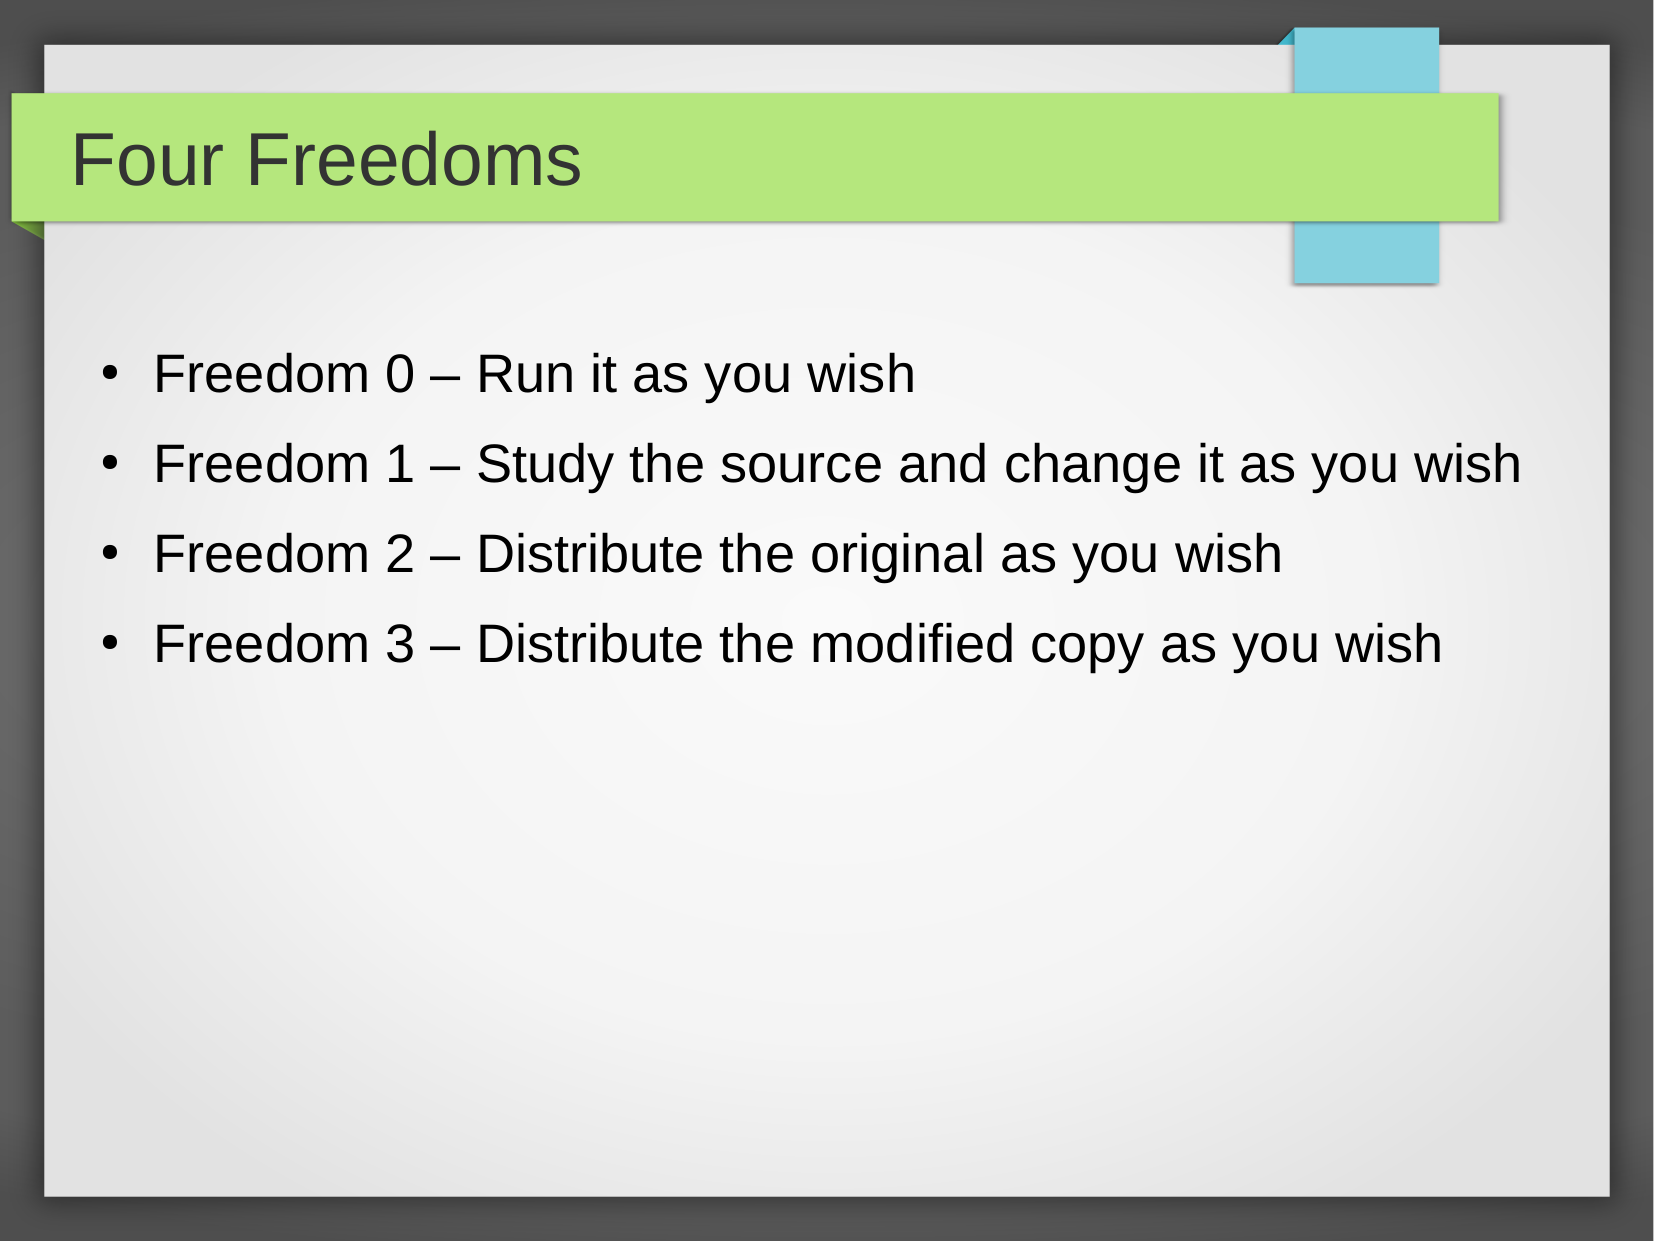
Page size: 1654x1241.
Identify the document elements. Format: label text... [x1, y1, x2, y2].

list Freedom 0 – Run it as you wish Freedom 1 – Study the source and change it as you wish Freedom 2 – Distribute the original as you wish Freedom 3 – Distribute the modified copy as you wish [82, 343, 1538, 1063]
title Four Freedoms [70, 106, 1229, 213]
picture [0, 0, 1654, 1241]
